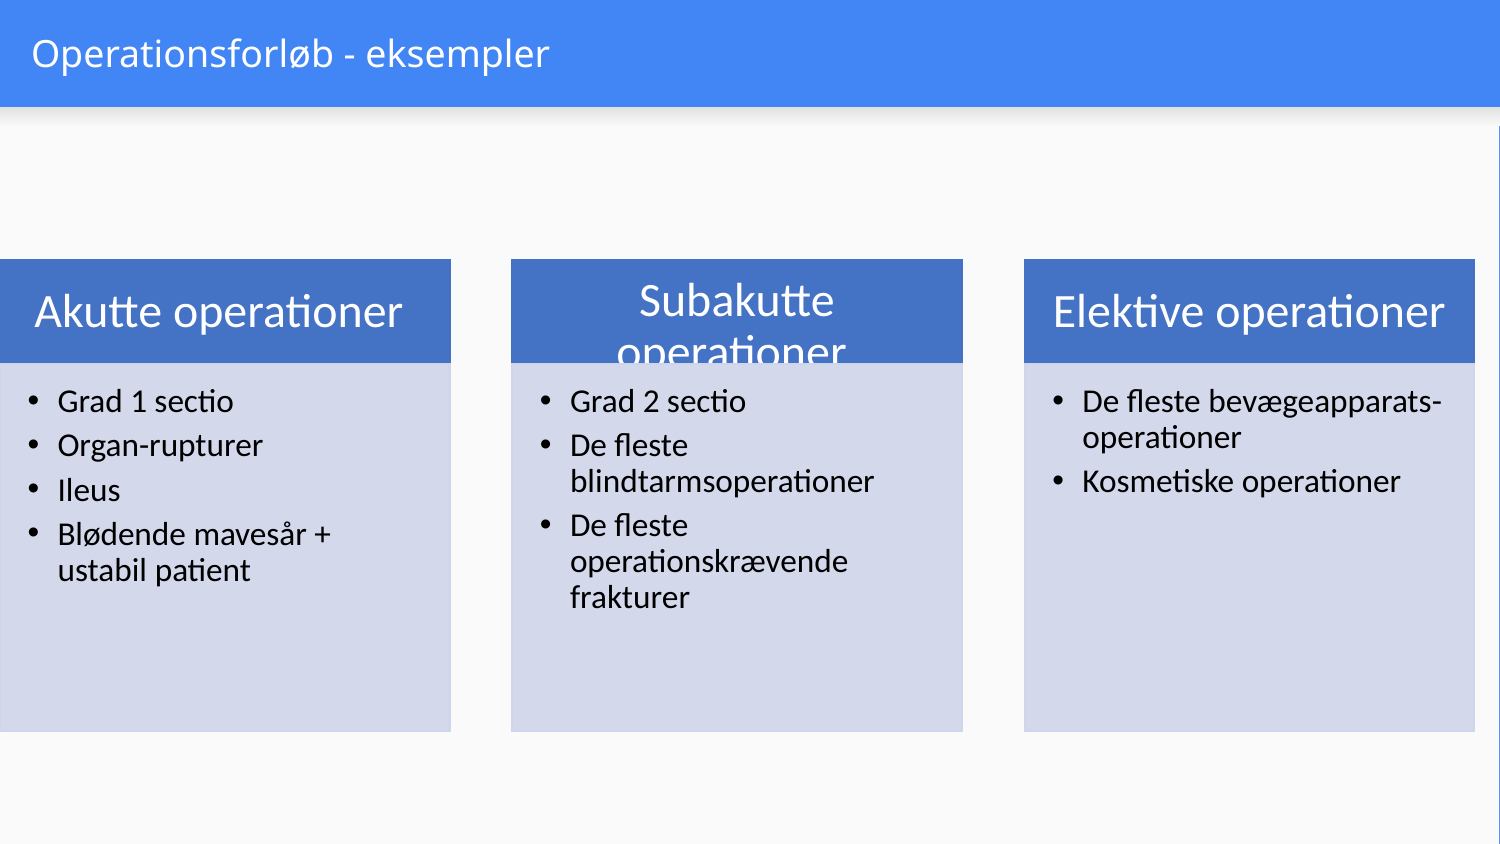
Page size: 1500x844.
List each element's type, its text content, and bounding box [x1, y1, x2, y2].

text_box Grad 2 sectio De fleste blindtarmsoperationer De fleste operationskrævende frakturer [512, 363, 962, 731]
text_box Akutte operationer [0, 260, 450, 363]
text_box Subakutte operationer [512, 260, 962, 363]
text_box Grad 1 sectio Organ-rupturer Ileus Blødende mavesår + ustabil patient [0, 363, 450, 731]
text_box De fleste bevægeapparats-operationer Kosmetiske operationer [1024, 363, 1475, 731]
title Operationsforløb - eksempler [16, 2, 1464, 102]
text_box Elektive operationer [1024, 260, 1475, 363]
